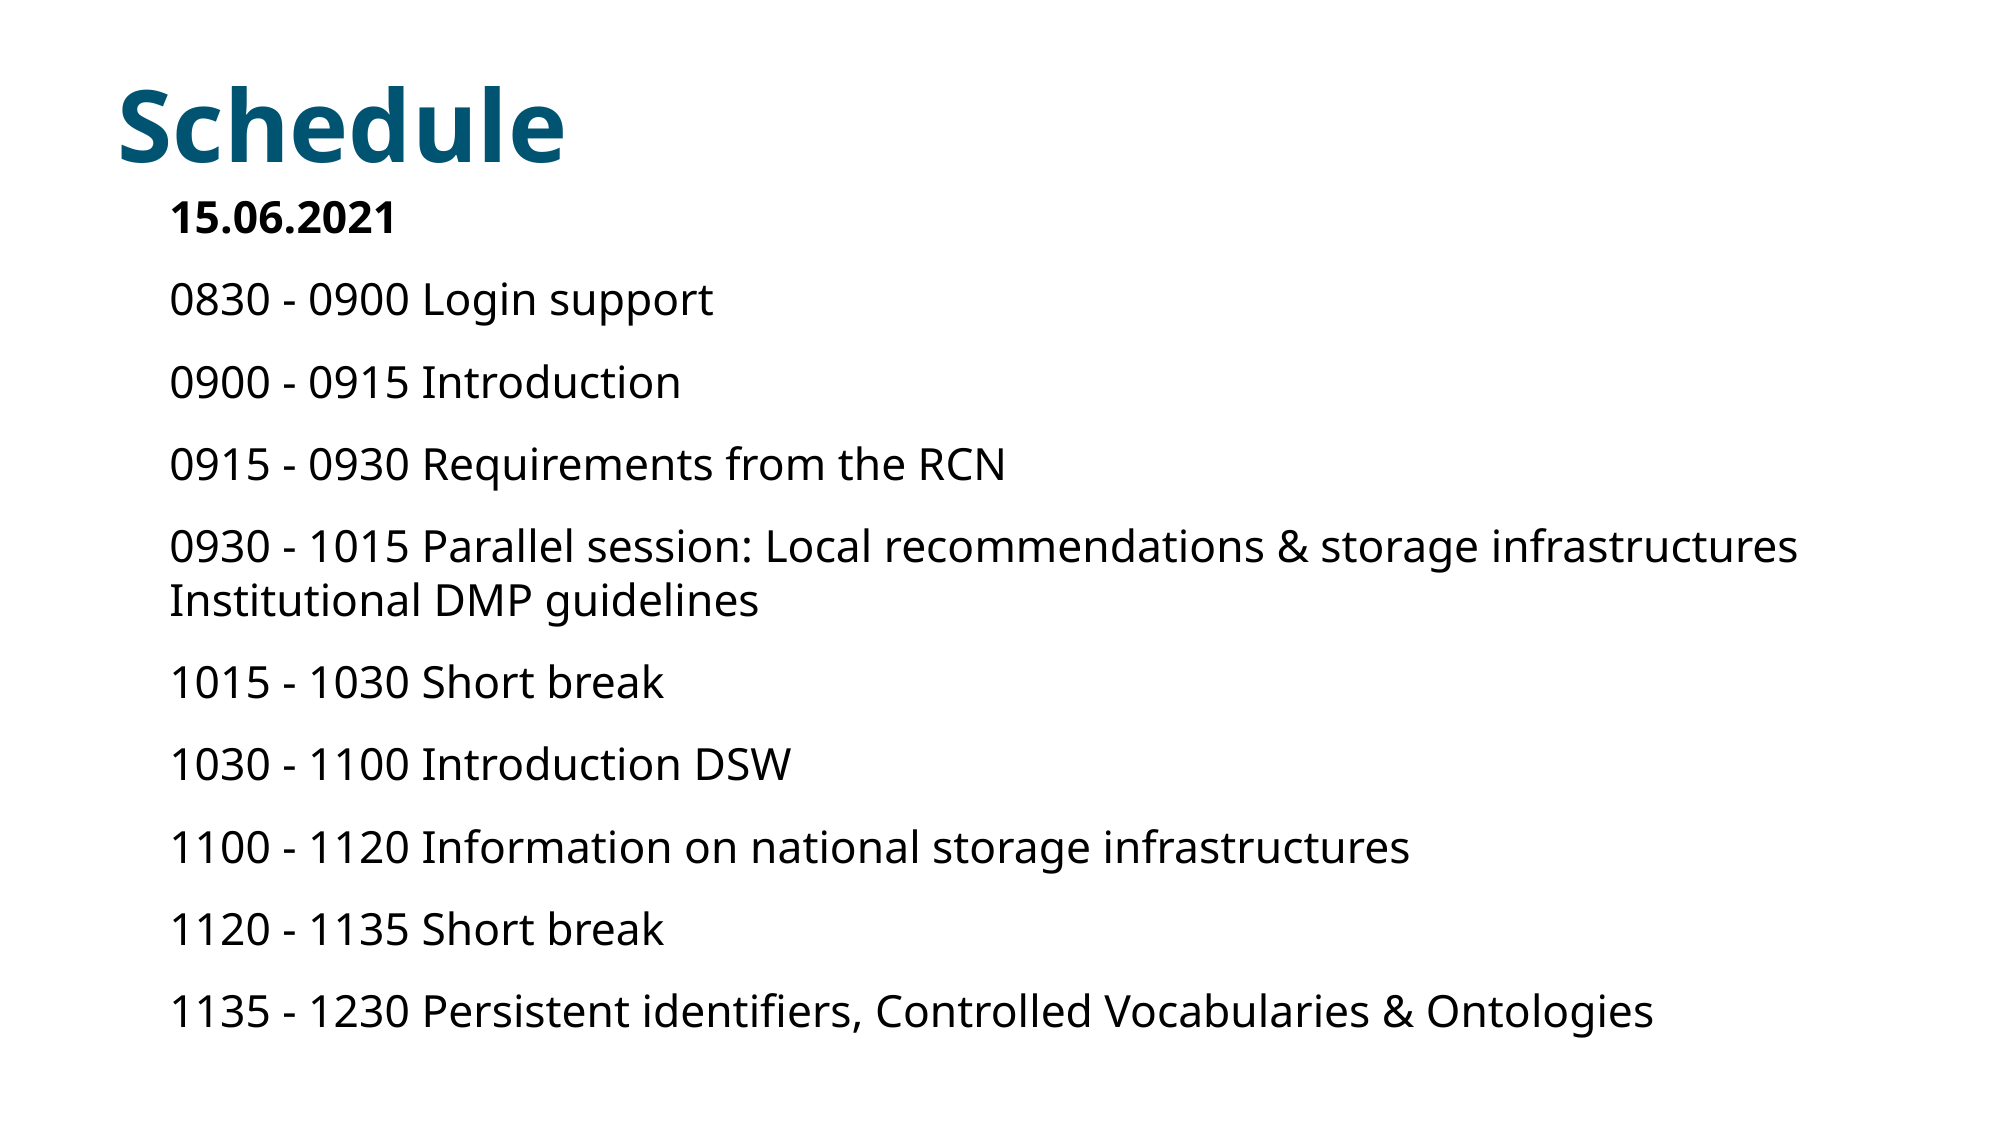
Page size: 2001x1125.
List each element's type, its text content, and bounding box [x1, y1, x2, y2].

title Schedule [117, 62, 1902, 170]
list 15.06.2021 0830 - 0900 Login support 0900 - 0915 Introduction 0915 - 0930 Requirements from the RCN 0930 - 1015 Parallel session: Local recommendations & storage infrastructures Institutional DMP guidelines 1015 - 1030 Short break 1030 - 1100 Introduction DSW 1100 - 1120 Information on national storage infrastructures 1120 - 1135 Short break 1135 - 1230 Persistent identifiers, Controlled Vocabularies & Ontologies [99, 188, 1901, 1040]
